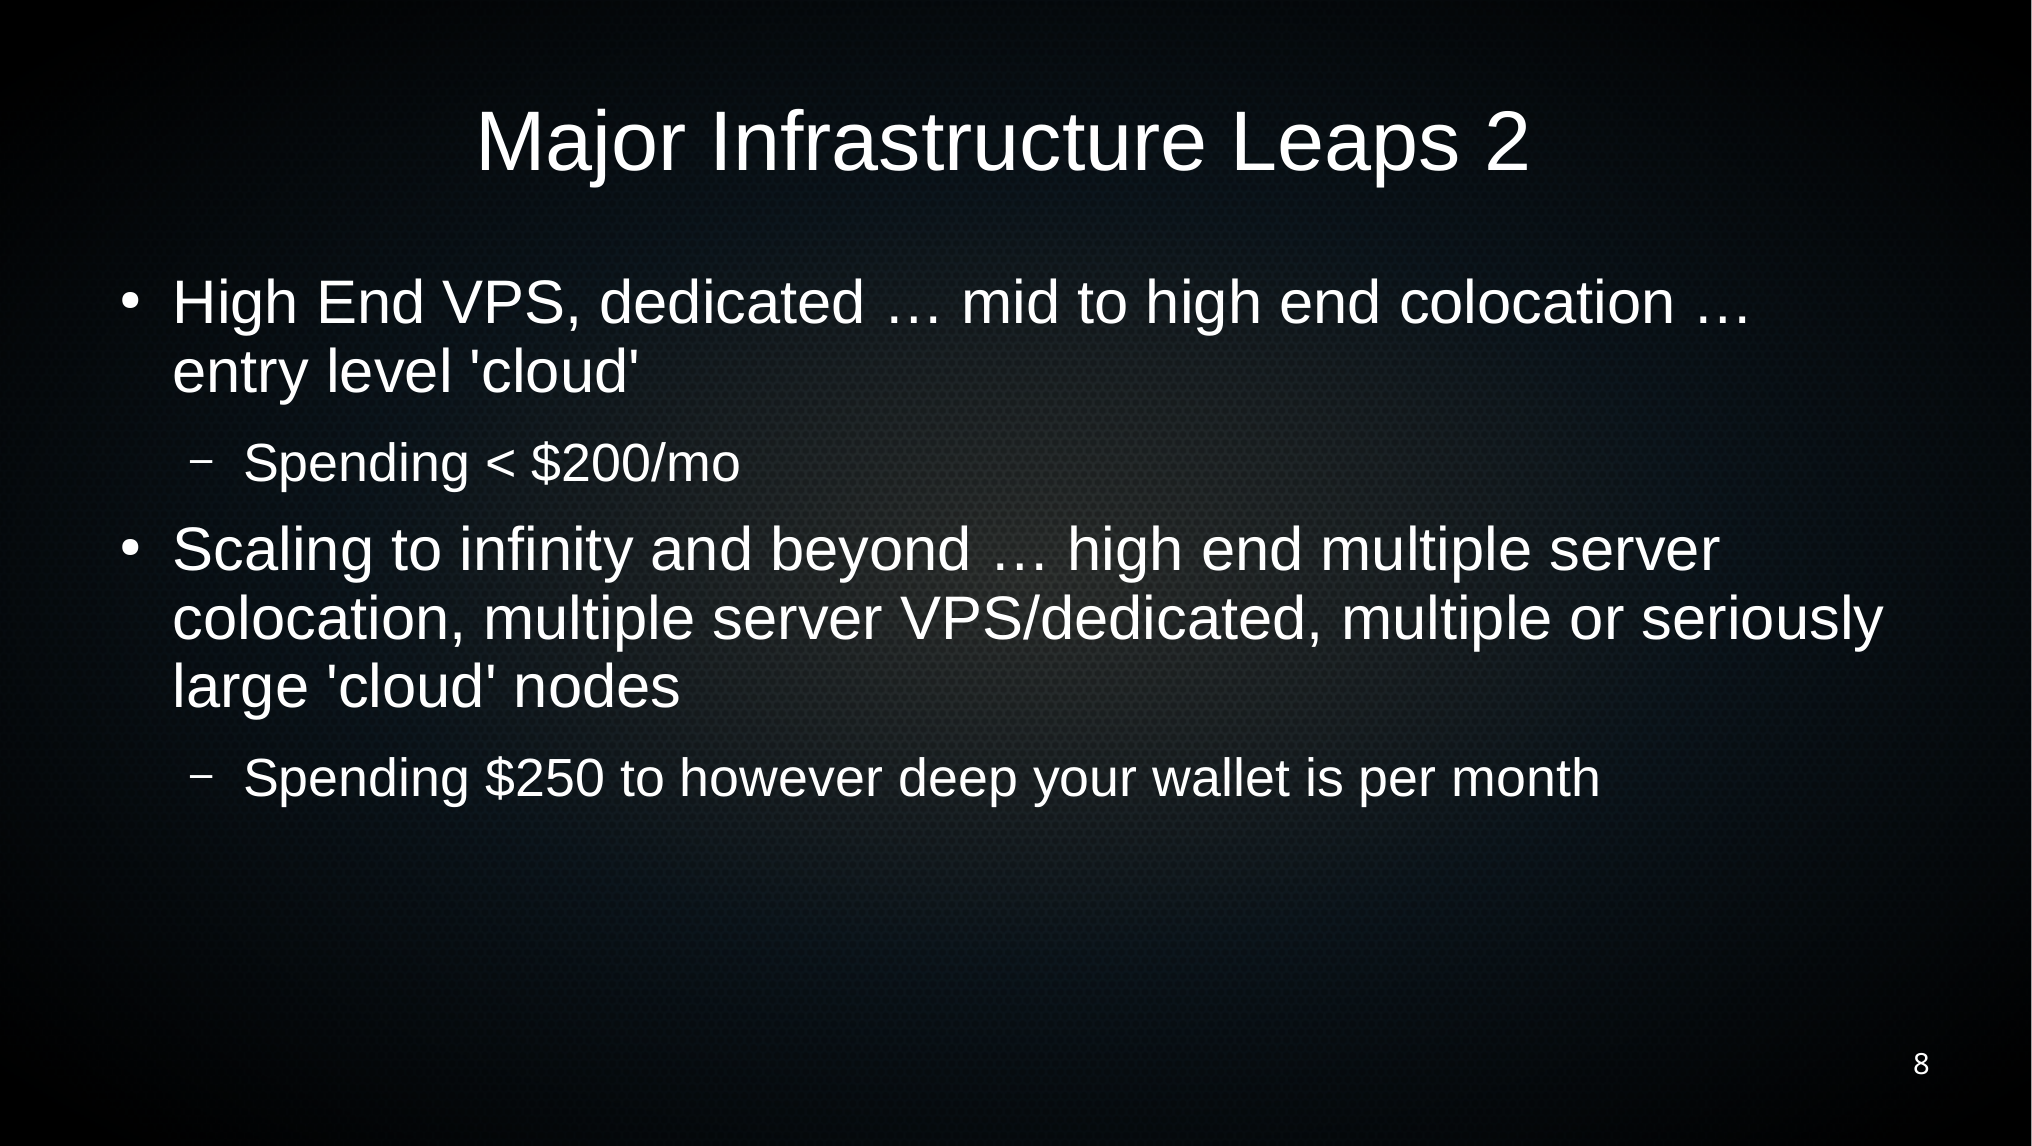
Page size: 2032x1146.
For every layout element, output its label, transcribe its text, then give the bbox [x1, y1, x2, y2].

picture [0, 0, 2032, 1146]
title Major Infrastructure Leaps 2 [101, 45, 1930, 237]
list High End VPS, dedicated … mid to high end colocation … entry level 'cloud' Spending < $200/mo Scaling to infinity and beyond … high end multiple server colocation, multiple server VPS/dedicated, multiple or seriously large 'cloud' nodes Spending $250 to however deep your wallet is per month [101, 268, 1890, 1025]
